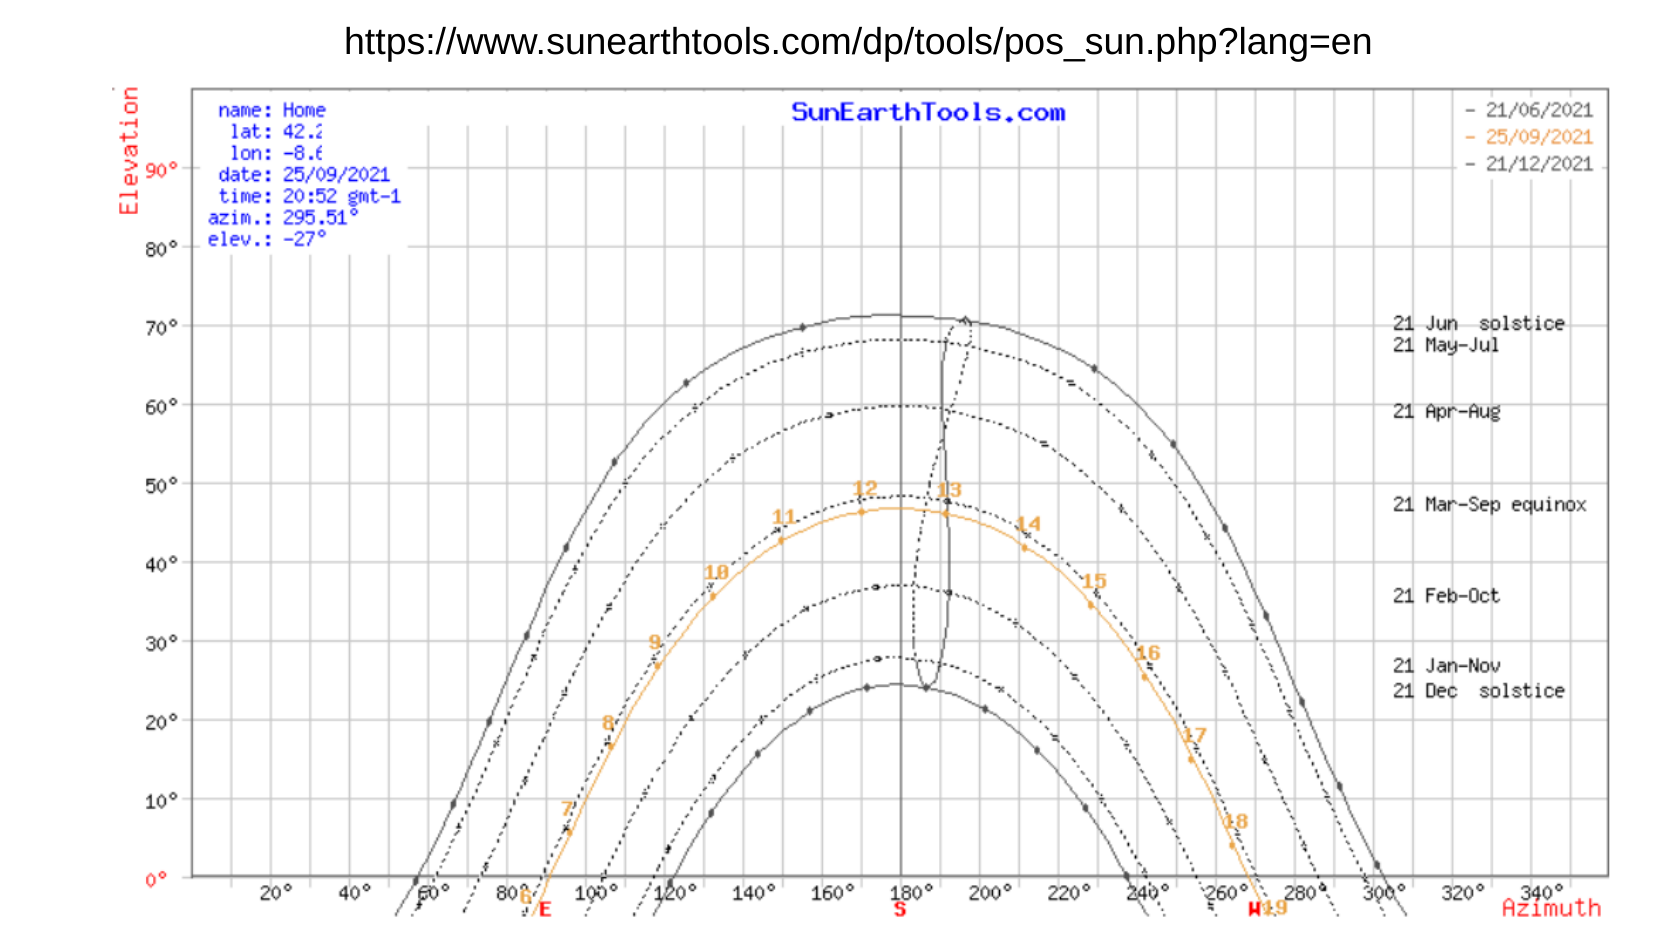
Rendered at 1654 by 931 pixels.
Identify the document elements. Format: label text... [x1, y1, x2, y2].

picture [111, 51, 1625, 931]
text_box https://www.sunearthtools.com/dp/tools/pos_sun.php?lang=en [329, 12, 1388, 70]
